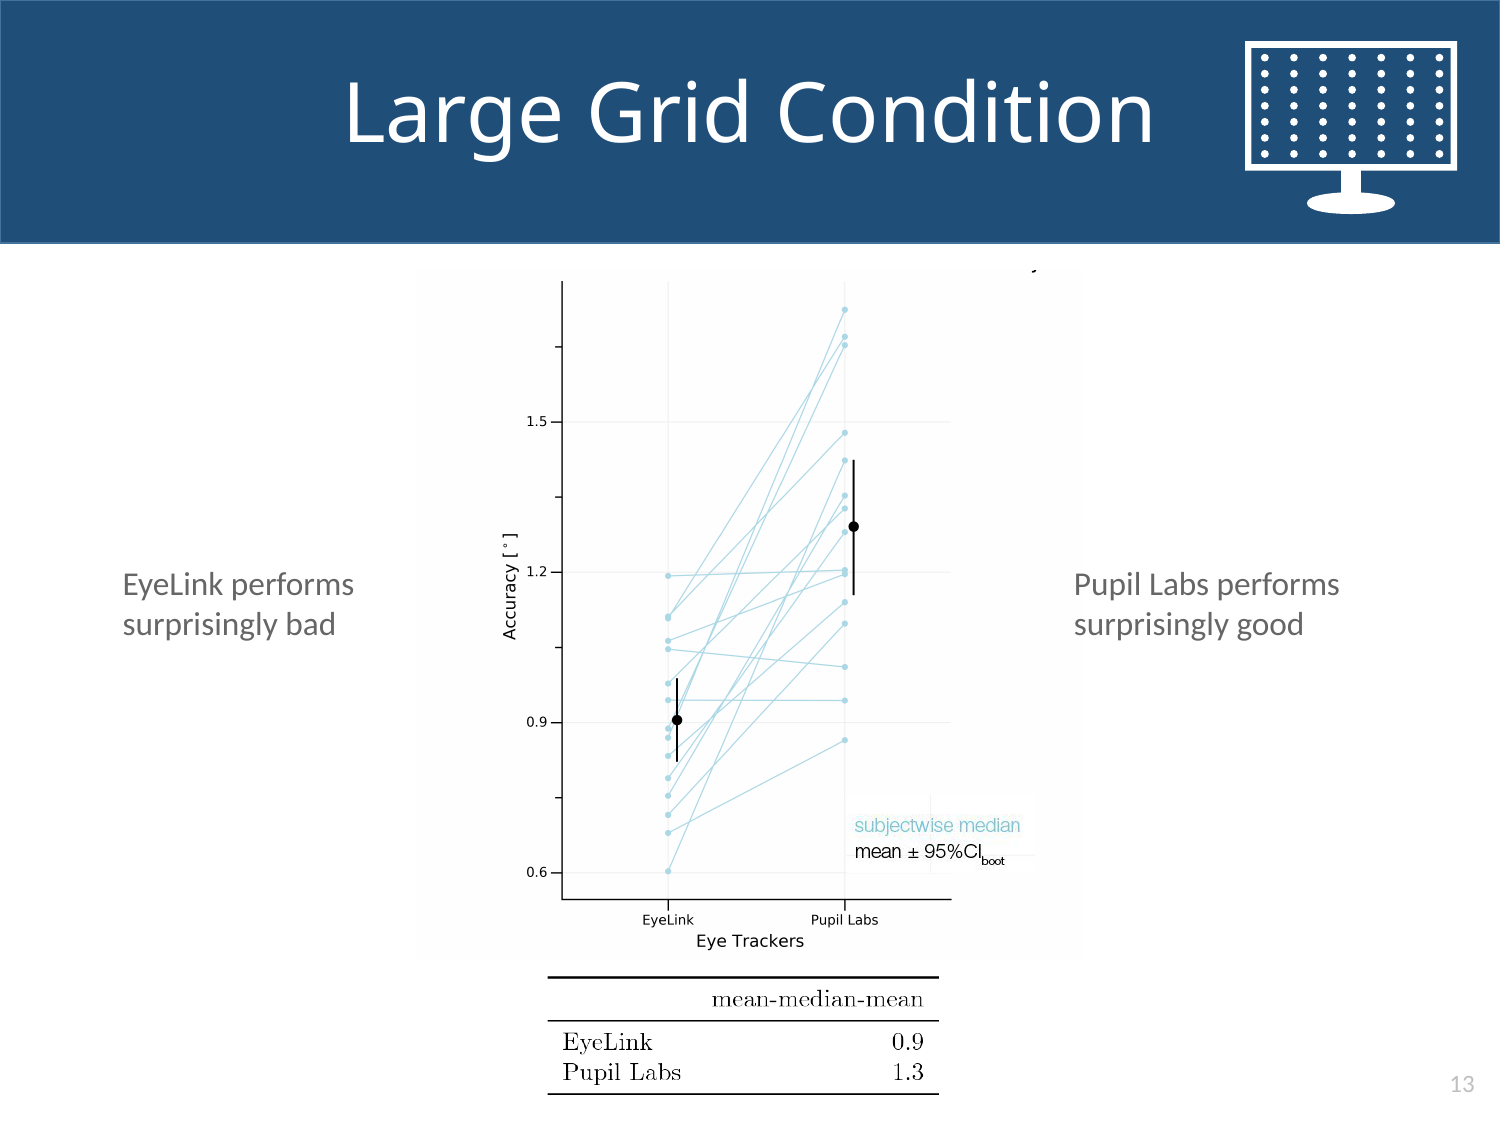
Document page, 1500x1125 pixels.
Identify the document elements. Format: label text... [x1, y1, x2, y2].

text_box Pupil Labs performs surprisingly good [1059, 554, 1356, 650]
title Large Grid Condition [103, 62, 1245, 168]
text_box EyeLink performs surprisingly bad [108, 554, 370, 650]
picture [417, 270, 1083, 961]
picture [1245, 29, 1458, 215]
picture [547, 976, 953, 1095]
